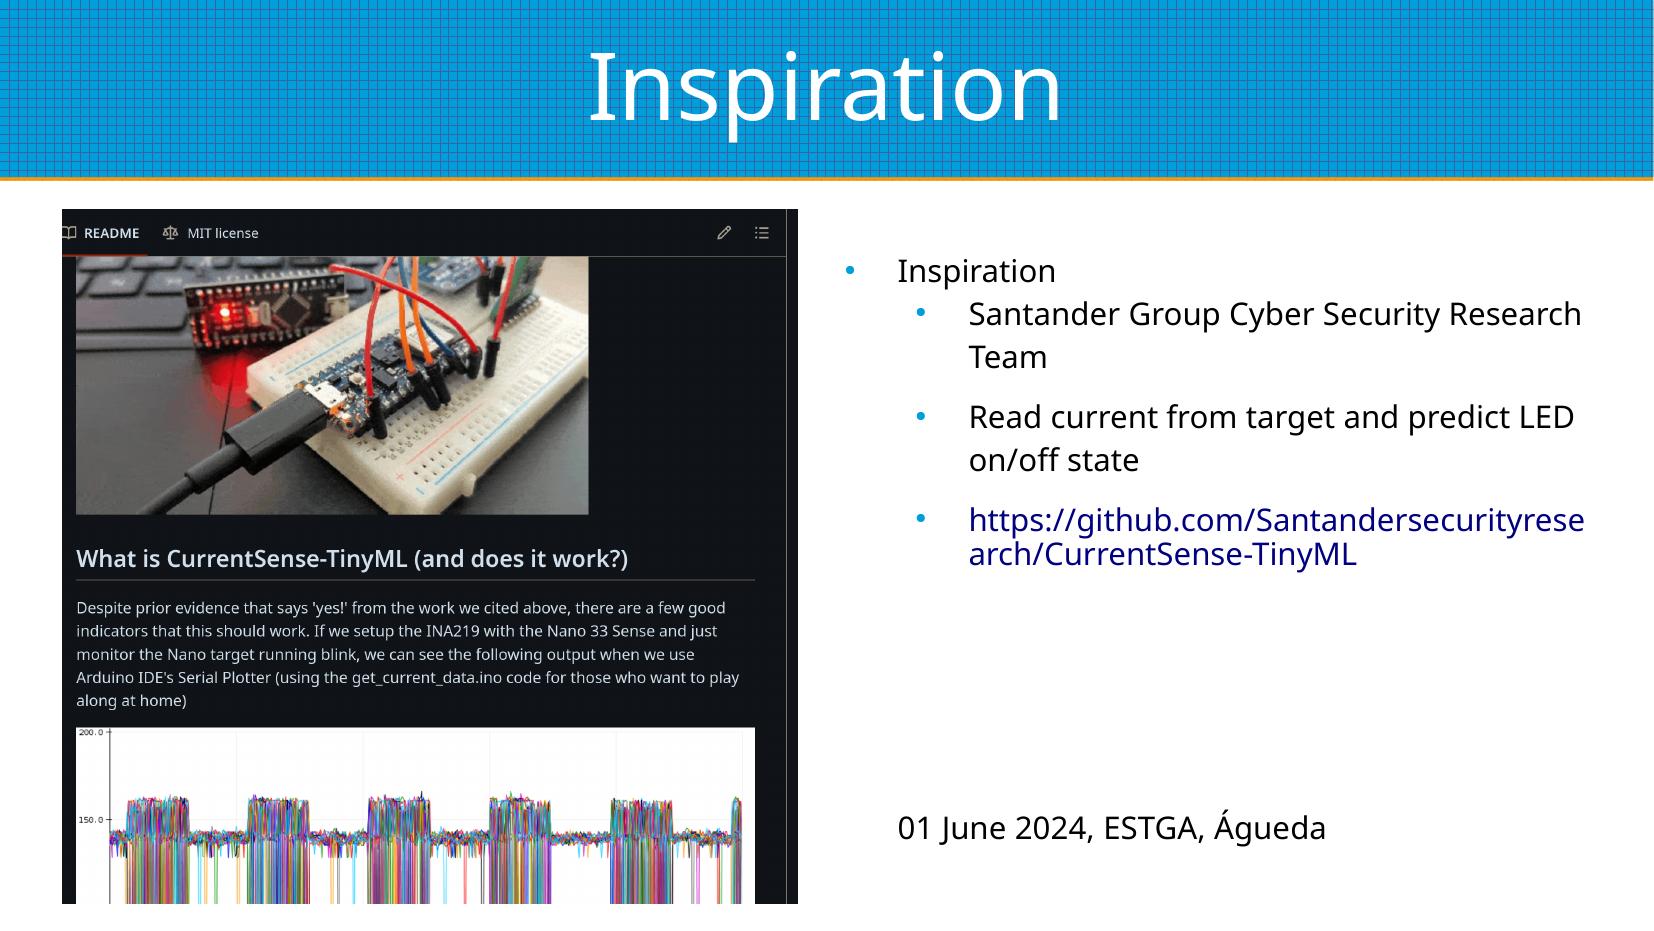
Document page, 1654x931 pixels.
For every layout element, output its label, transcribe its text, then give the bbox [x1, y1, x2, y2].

list Inspiration Santander Group Cyber Security Research Team Read current from target and predict LED on/off state https://github.com/Santandersecurityresearch/CurrentSense-TinyML 01 June 2024, ESTGA, Águeda [826, 206, 1595, 916]
picture [62, 209, 798, 904]
title Inspiration [82, 14, 1571, 148]
